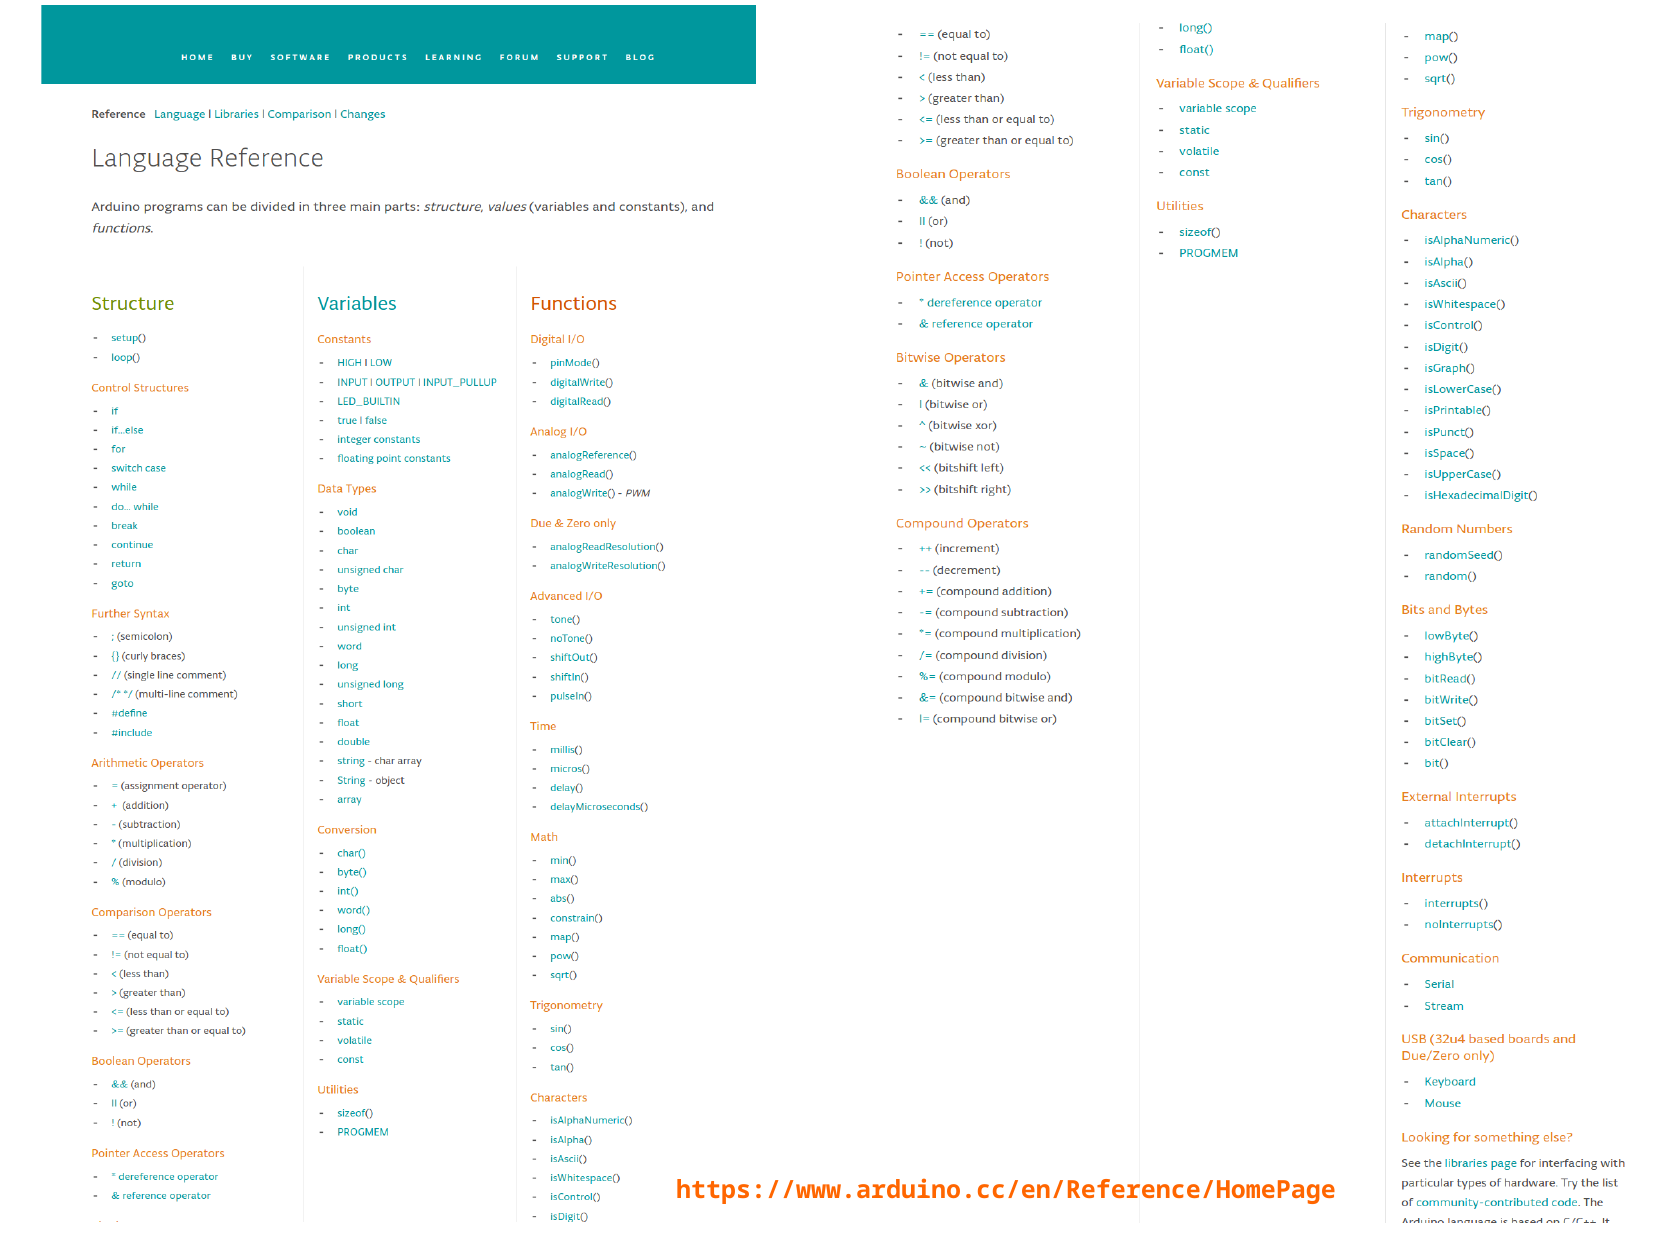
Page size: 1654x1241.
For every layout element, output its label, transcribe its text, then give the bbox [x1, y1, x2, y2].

picture [41, 5, 756, 1222]
picture [829, 23, 1636, 1223]
text_box https://www.arduino.cc/en/Reference/HomePage [661, 1164, 1382, 1222]
